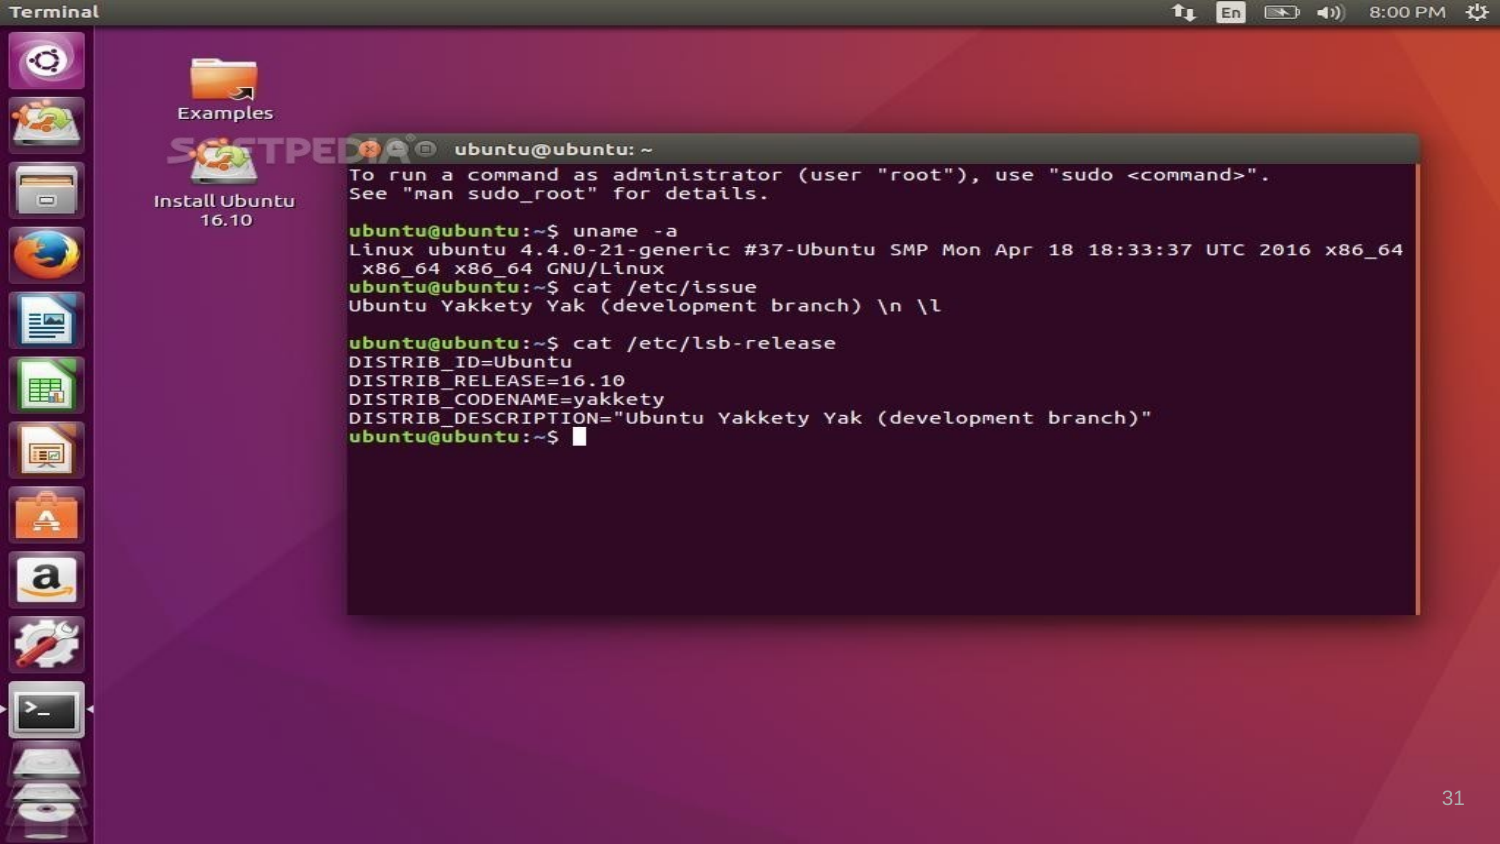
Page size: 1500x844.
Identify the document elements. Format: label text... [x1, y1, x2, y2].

picture [0, 0, 1500, 844]
slide_number <number> [1389, 764, 1480, 830]
